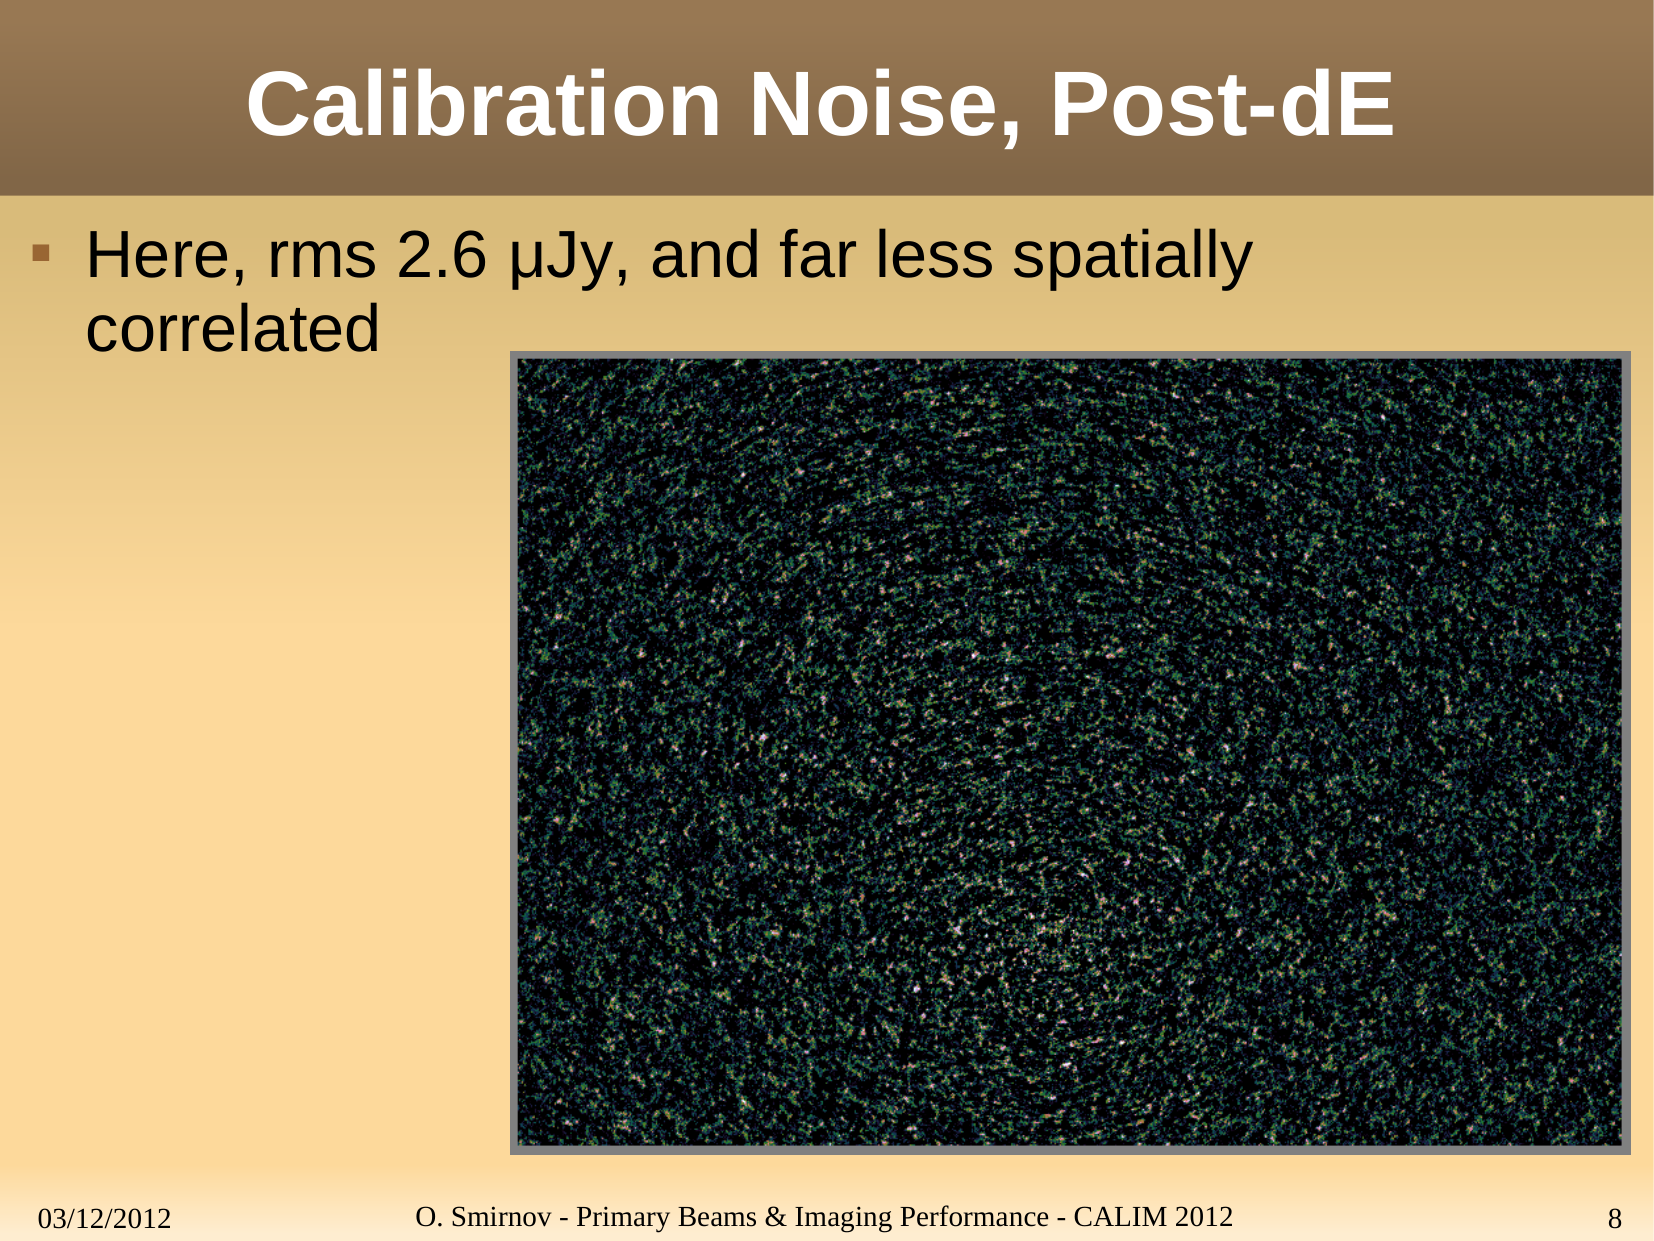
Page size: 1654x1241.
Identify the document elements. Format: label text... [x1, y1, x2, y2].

picture [0, 0, 1654, 1241]
list Here, rms 2.6 μJy, and far less spatially correlated [15, 216, 1504, 1036]
title Calibration Noise, Post-dE [76, 0, 1565, 208]
